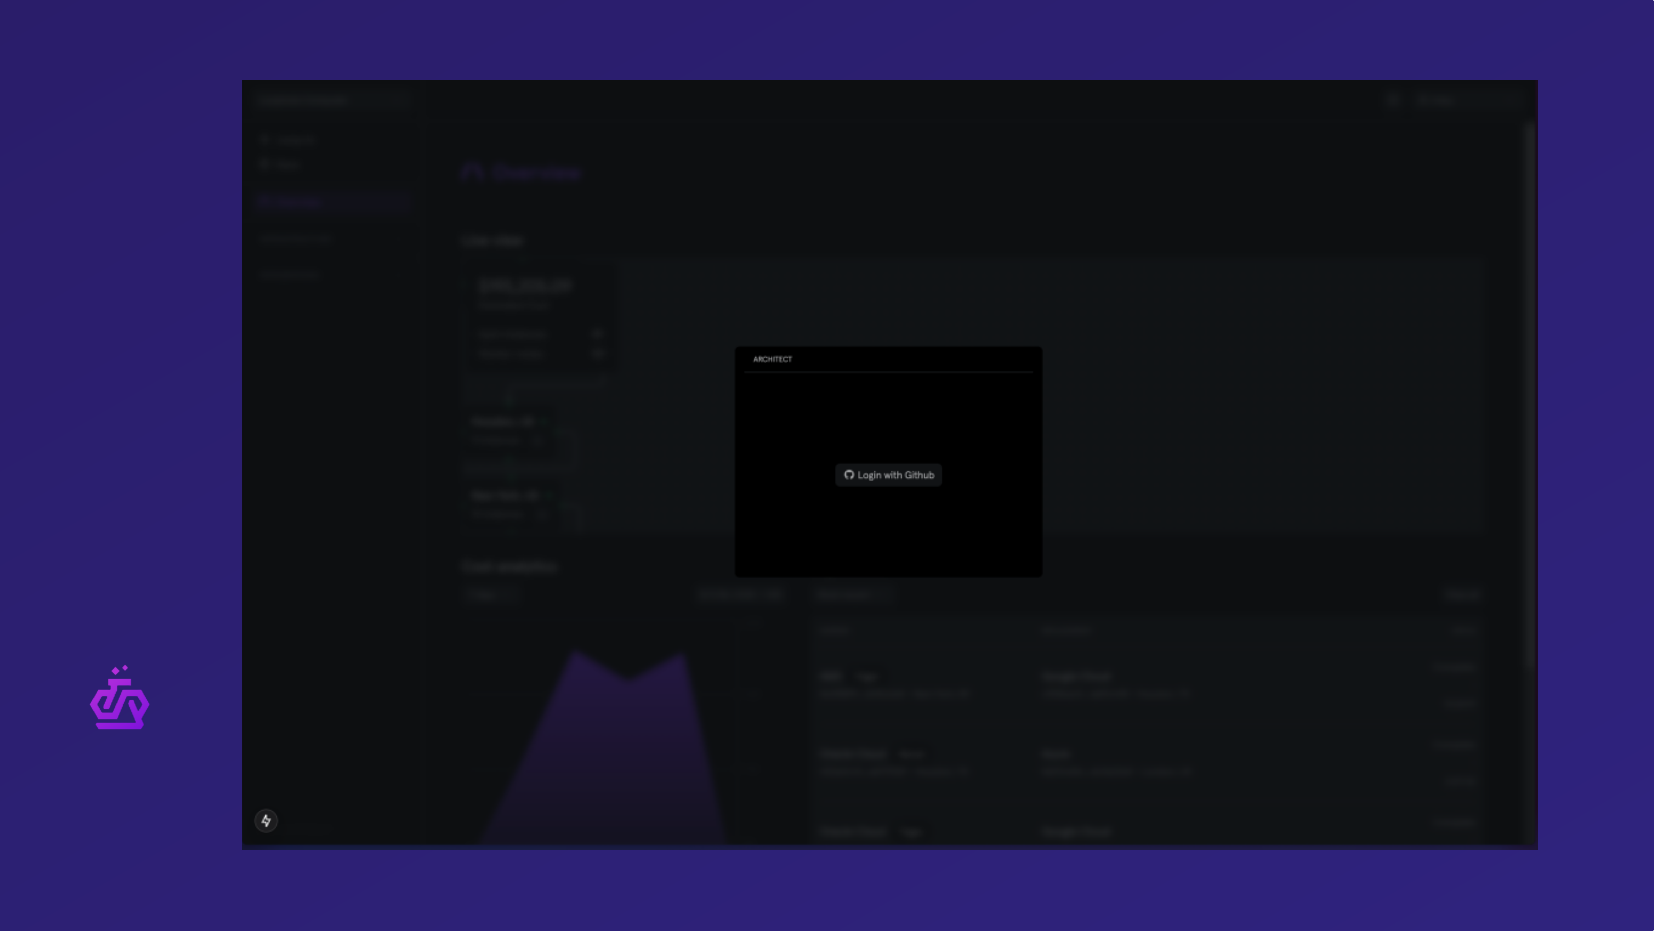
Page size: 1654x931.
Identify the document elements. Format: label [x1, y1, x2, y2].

picture [70, 643, 150, 755]
picture [242, 80, 1538, 850]
